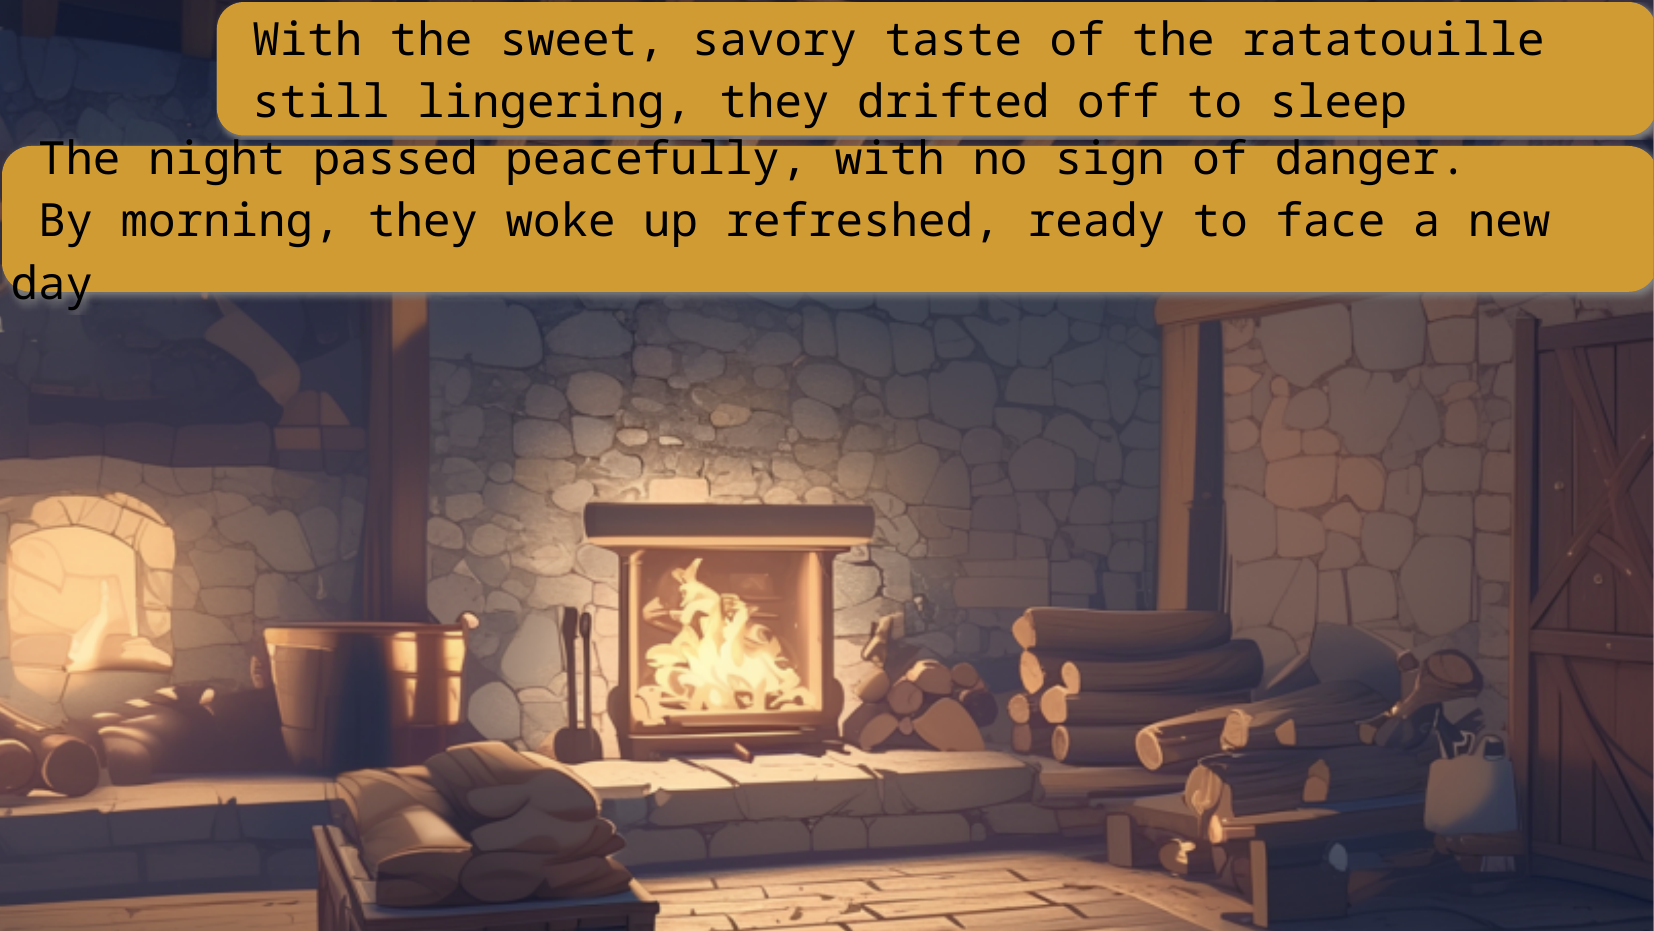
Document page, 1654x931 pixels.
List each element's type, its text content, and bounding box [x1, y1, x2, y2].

picture [45, 292, 57, 296]
text_box The night passed peacefully, with no sign of danger. By morning, they woke up refreshed, ready to face a new day [2, 145, 1654, 292]
text_box With the sweet, savory taste of the ratatouille still lingering, they drifted off to sleep [216, 2, 1654, 136]
picture [17, 289, 29, 296]
picture [0, 0, 1654, 931]
